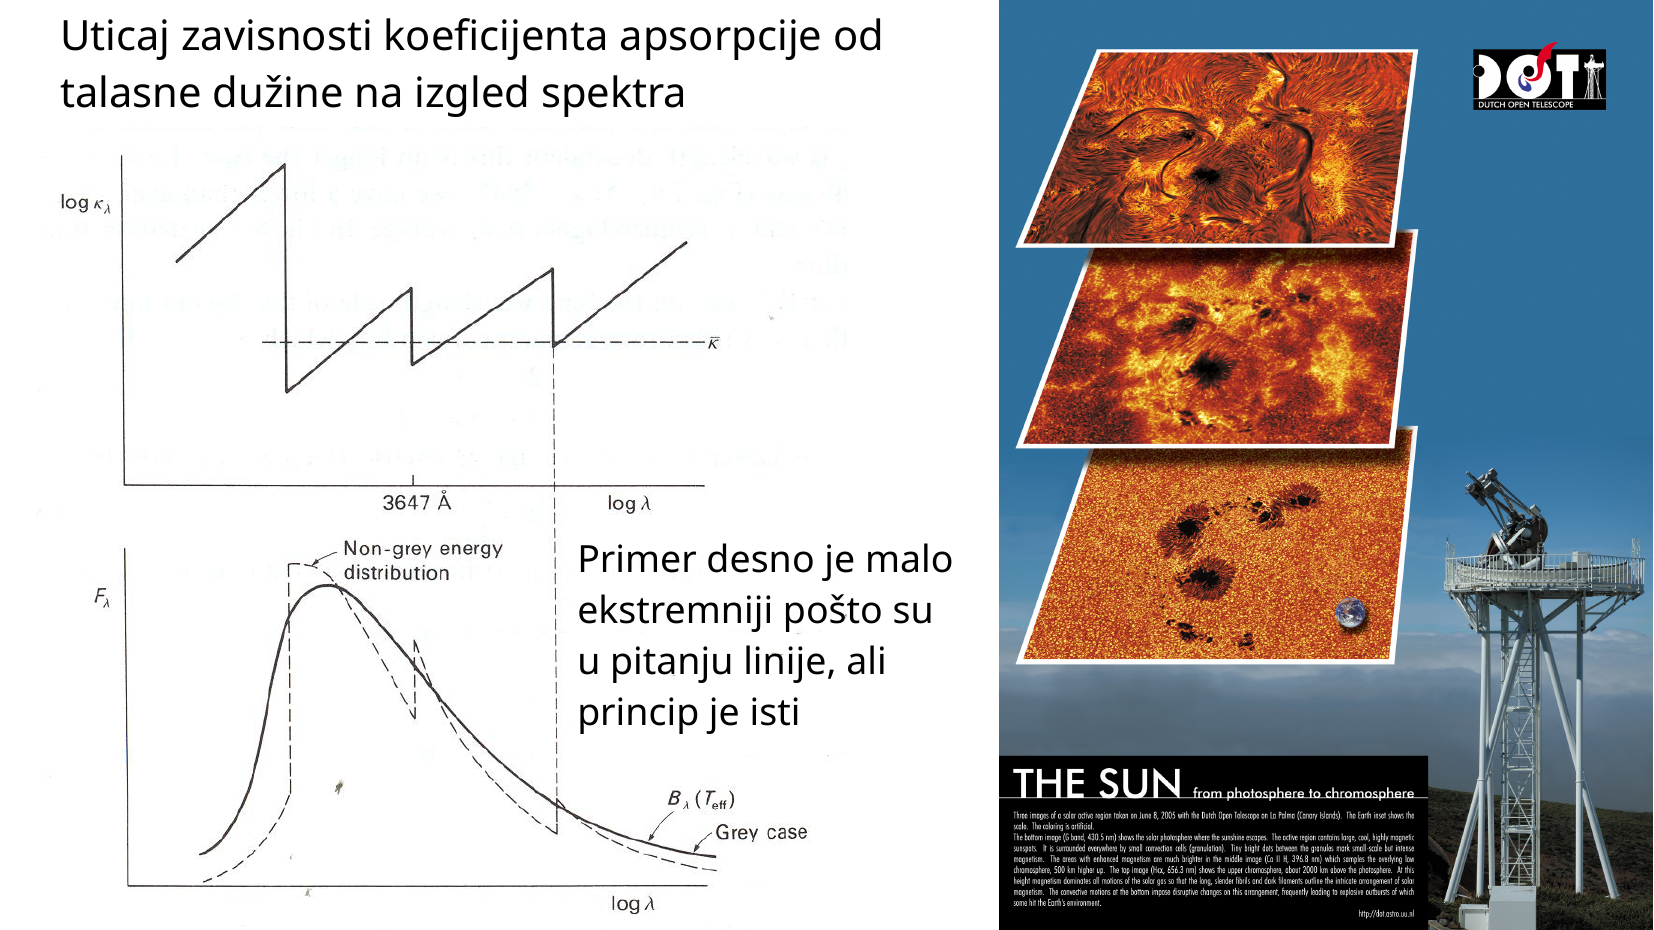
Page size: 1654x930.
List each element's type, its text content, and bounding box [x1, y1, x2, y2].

title Uticaj zavisnosti koeficijenta apsorpcije od talasne dužine na izgled spektra [59, 13, 976, 113]
picture [584, 718, 594, 723]
picture [19, 127, 847, 930]
picture [999, 0, 1653, 930]
text_box Primer desno je malo ekstremniji pošto su u pitanju linije, ali princip je isti [562, 525, 976, 718]
picture [683, 718, 693, 723]
